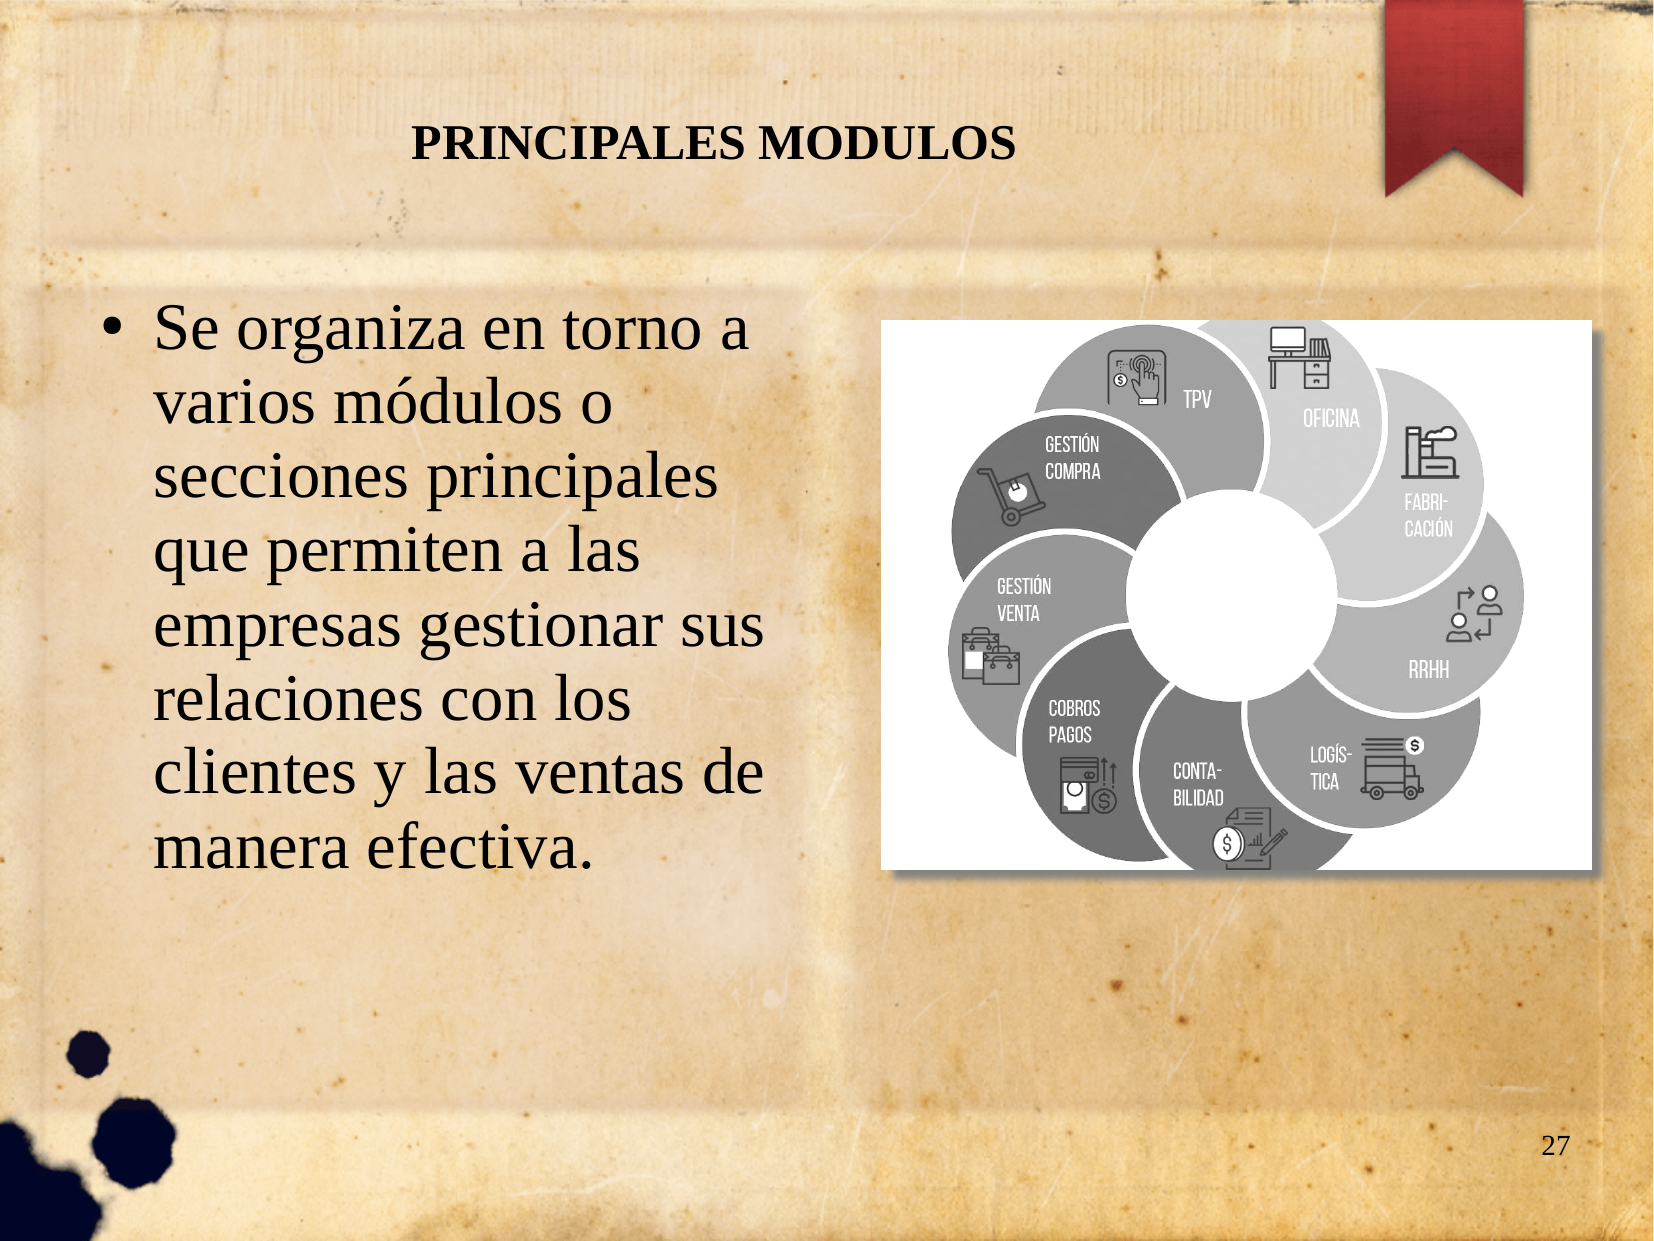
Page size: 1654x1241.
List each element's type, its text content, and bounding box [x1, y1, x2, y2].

title PRINCIPALES MODULOS [82, 49, 1347, 237]
picture [0, 0, 1654, 1241]
list Se organiza en torno a varios módulos o secciones principales que permiten a las empresas gestionar sus relaciones con los clientes y las ventas de manera efectiva. [82, 290, 793, 1010]
